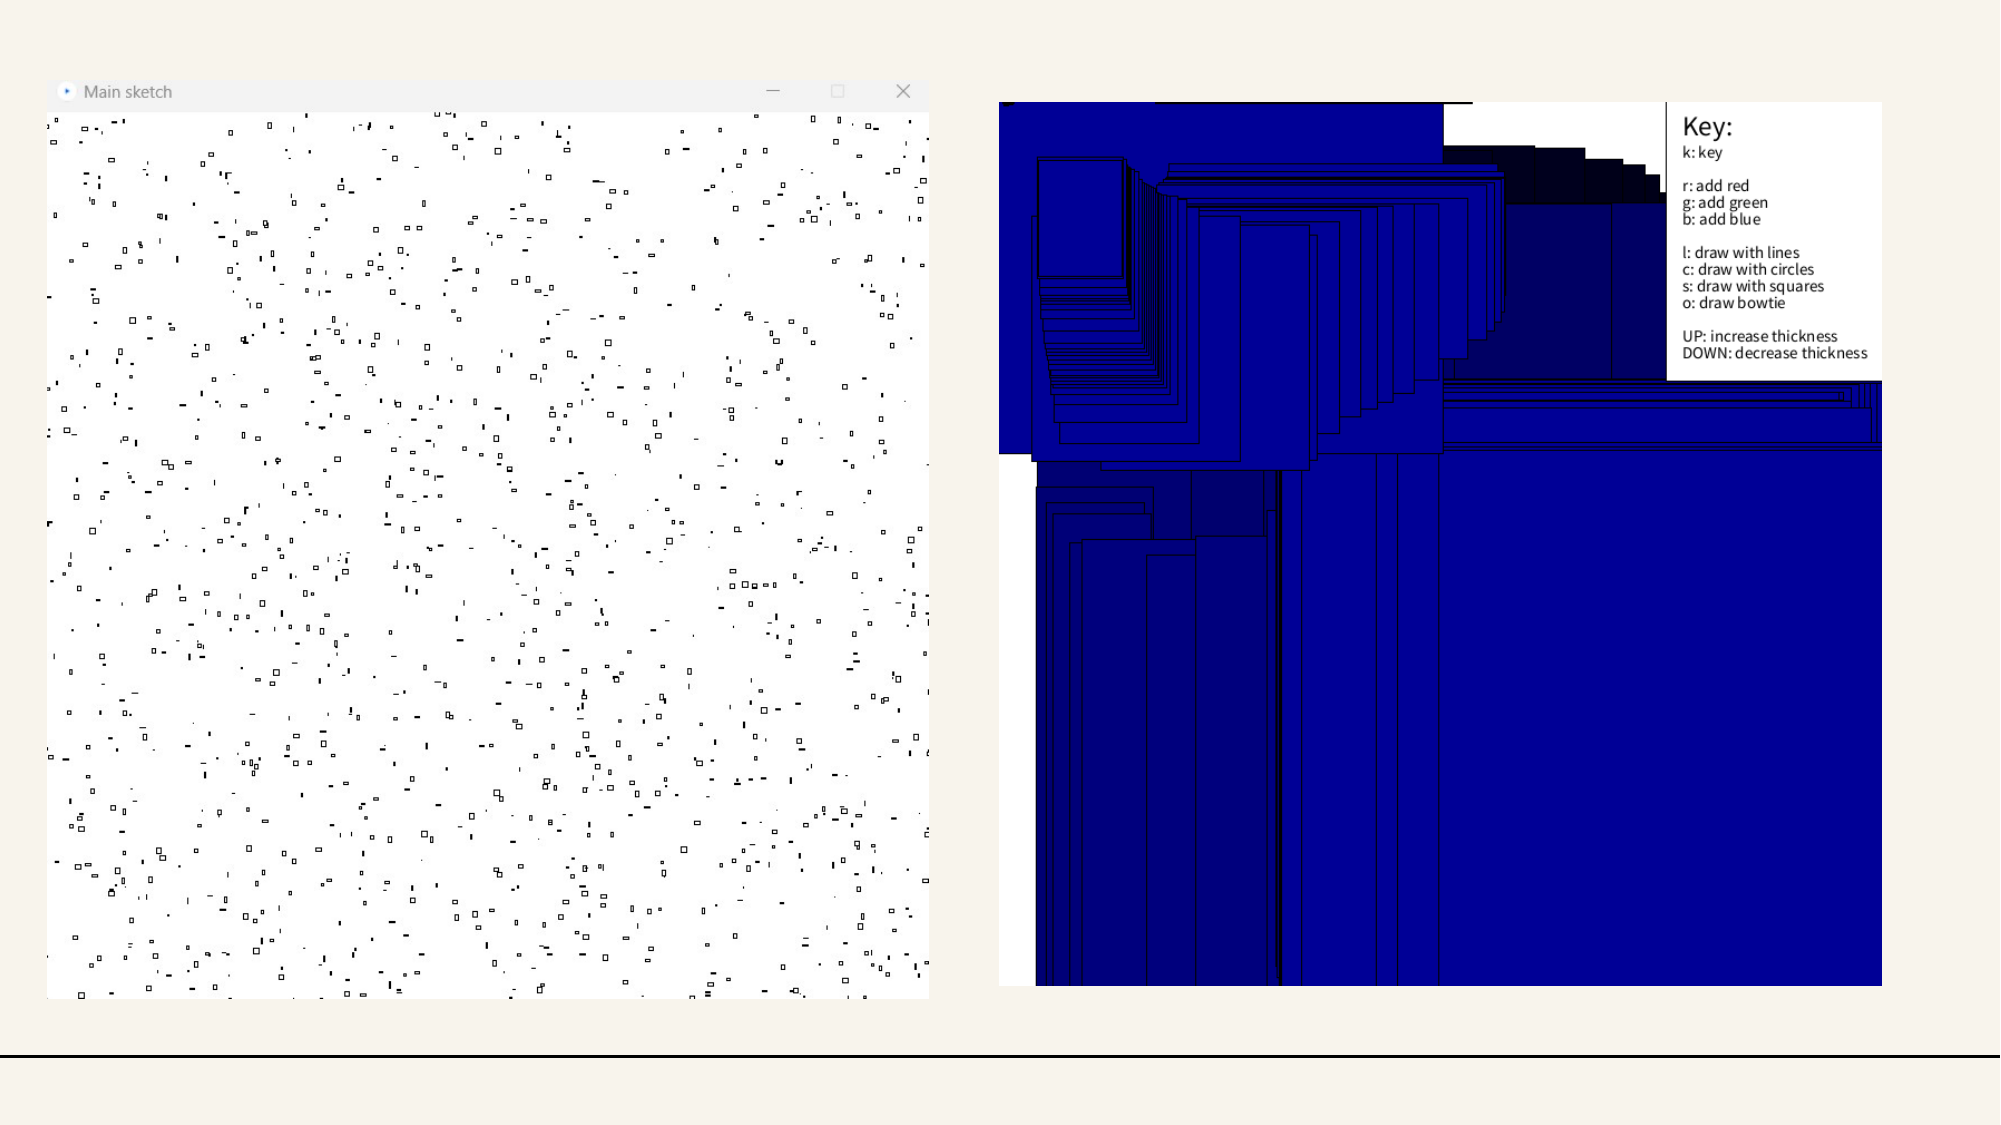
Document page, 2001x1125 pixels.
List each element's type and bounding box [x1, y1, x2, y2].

picture [47, 80, 929, 999]
picture [999, 103, 1882, 986]
